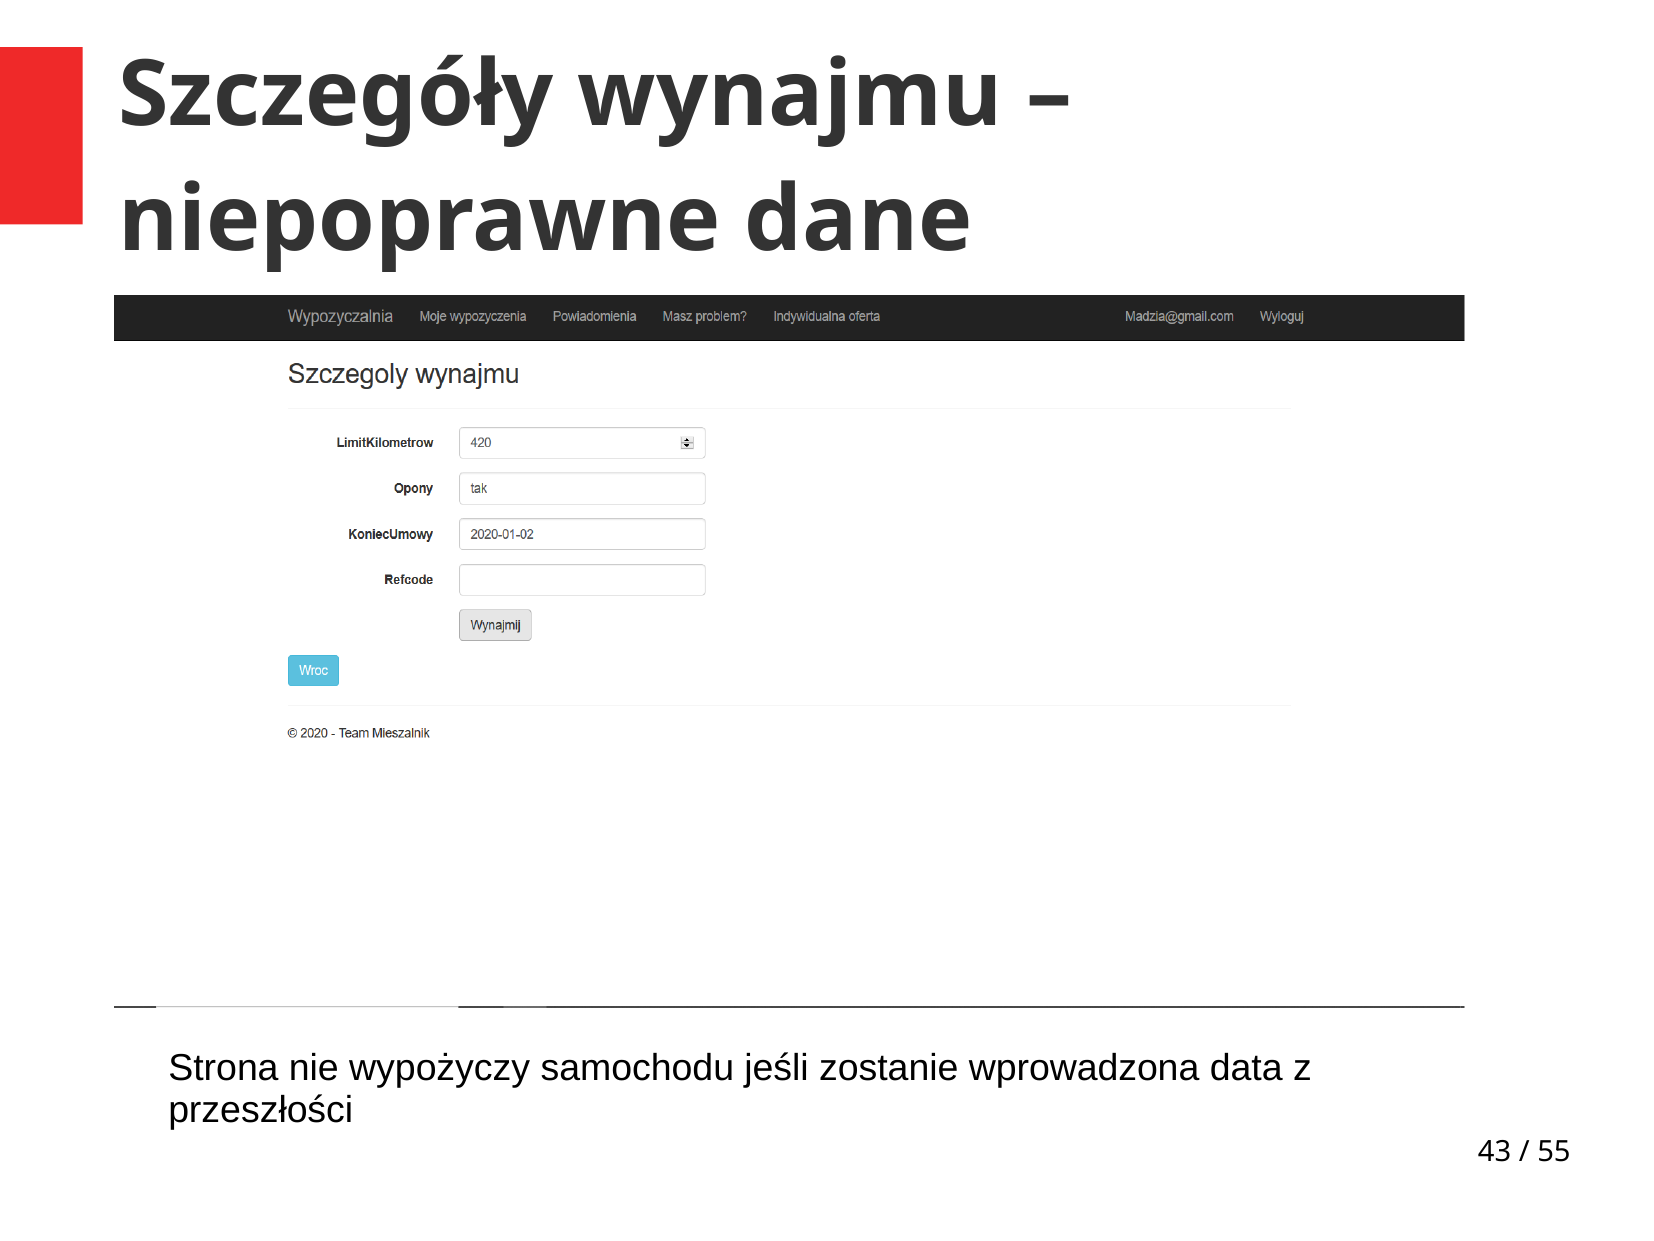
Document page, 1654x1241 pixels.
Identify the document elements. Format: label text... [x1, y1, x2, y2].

text_box Strona nie wypożyczy samochodu jeśli zostanie wprowadzona data z przeszłości [153, 1039, 1430, 1138]
picture [114, 295, 1465, 1099]
title Szczegóły wynajmu – niepoprawne dane [118, 28, 1571, 278]
